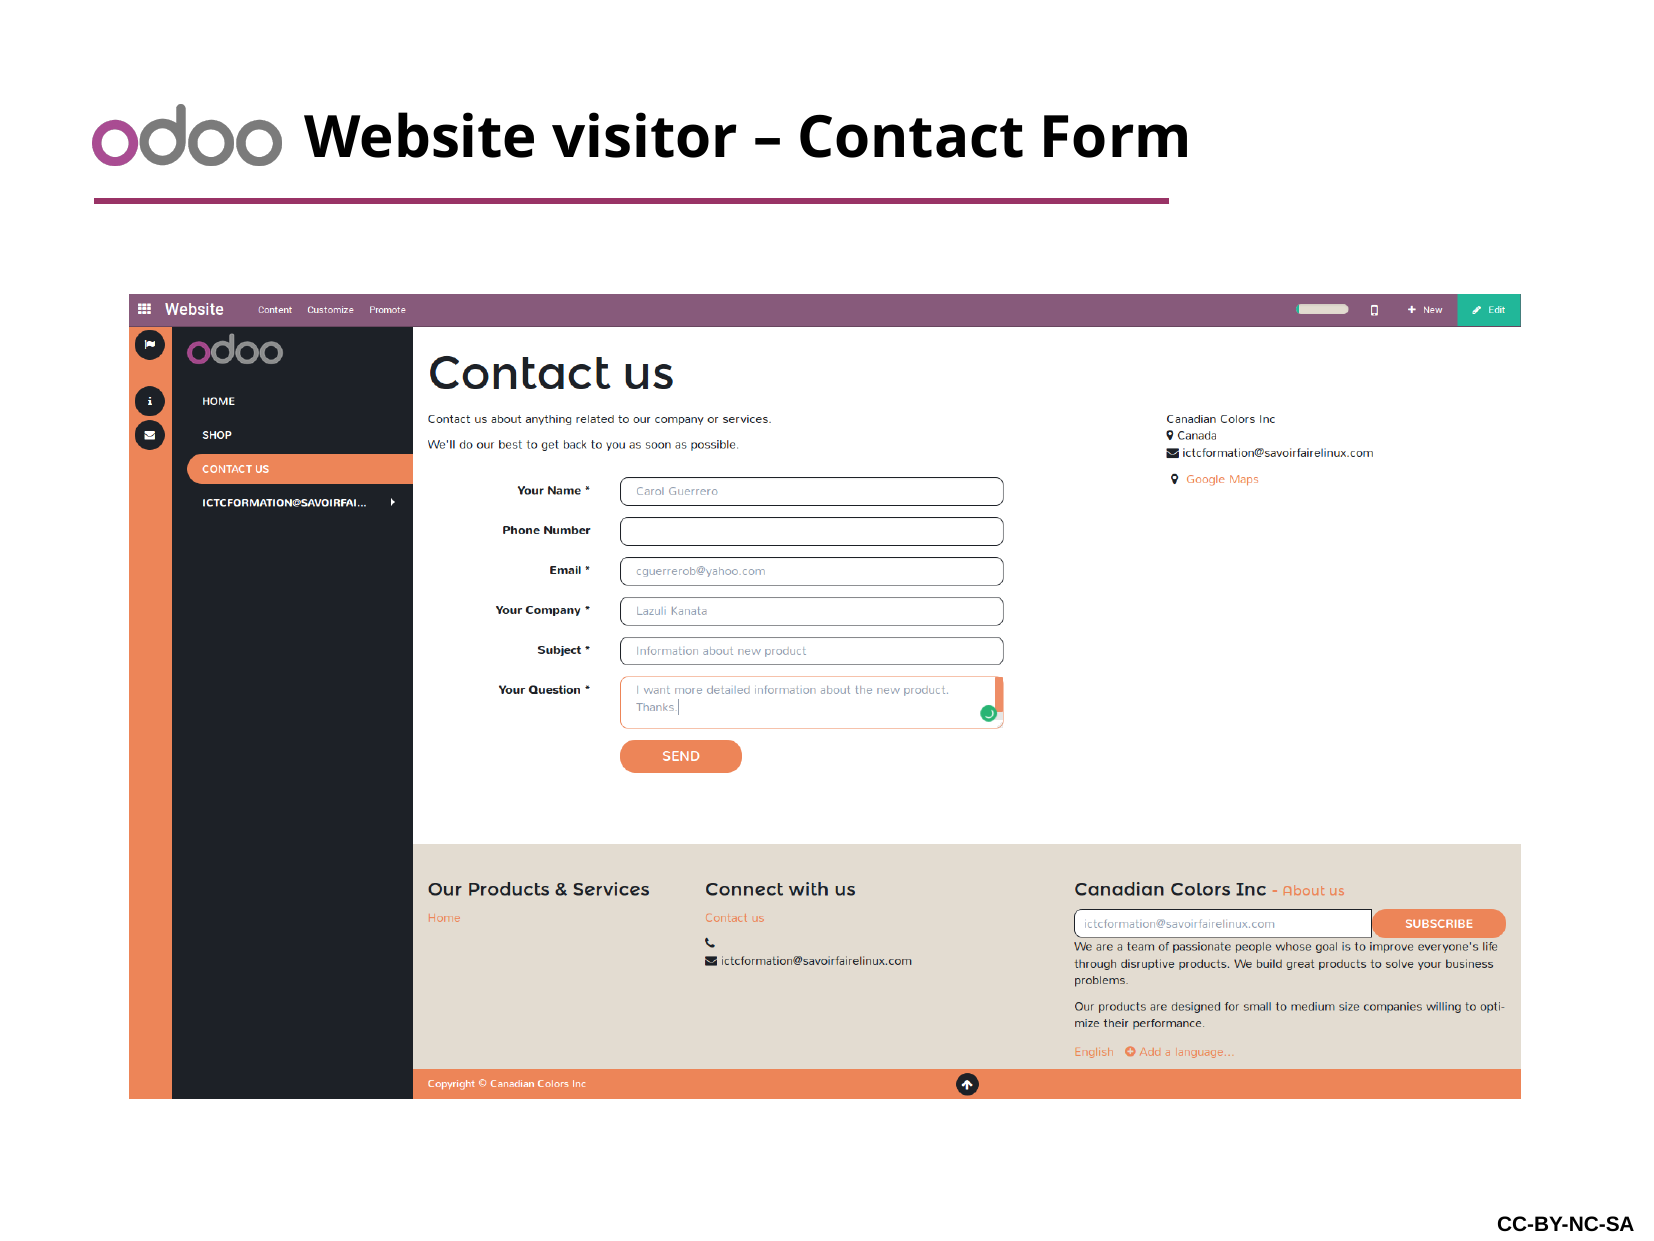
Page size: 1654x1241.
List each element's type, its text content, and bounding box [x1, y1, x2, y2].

picture [129, 294, 1521, 1099]
picture [92, 104, 282, 166]
title Website visitor – Contact Form [304, 31, 1567, 239]
text_box CC-BY-NC-SA [1482, 1204, 1654, 1241]
